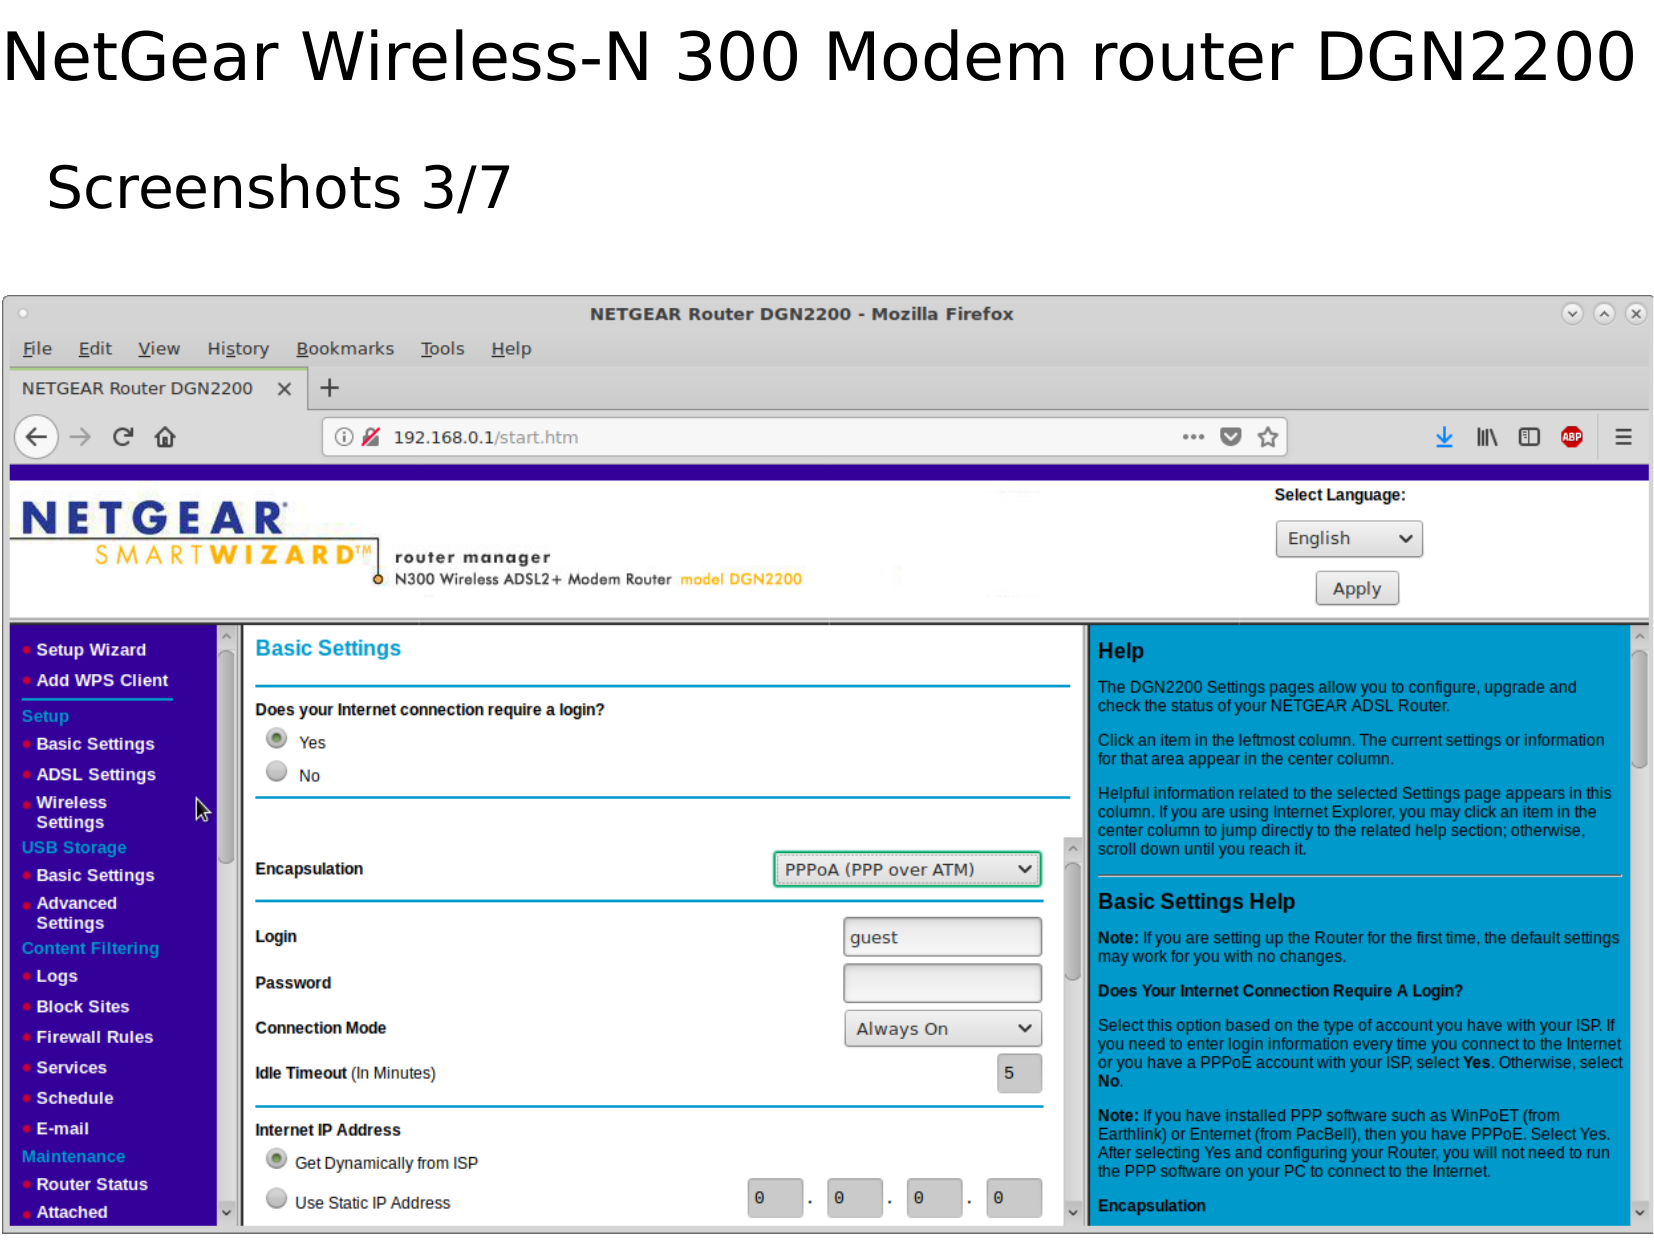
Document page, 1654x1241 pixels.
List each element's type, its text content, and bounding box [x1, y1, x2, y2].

title NetGear Wireless-N 300 Modem router DGN2200 [0, 5, 1642, 110]
text_box Screenshots 3/7 [46, 141, 1535, 237]
picture [2, 295, 1654, 1235]
